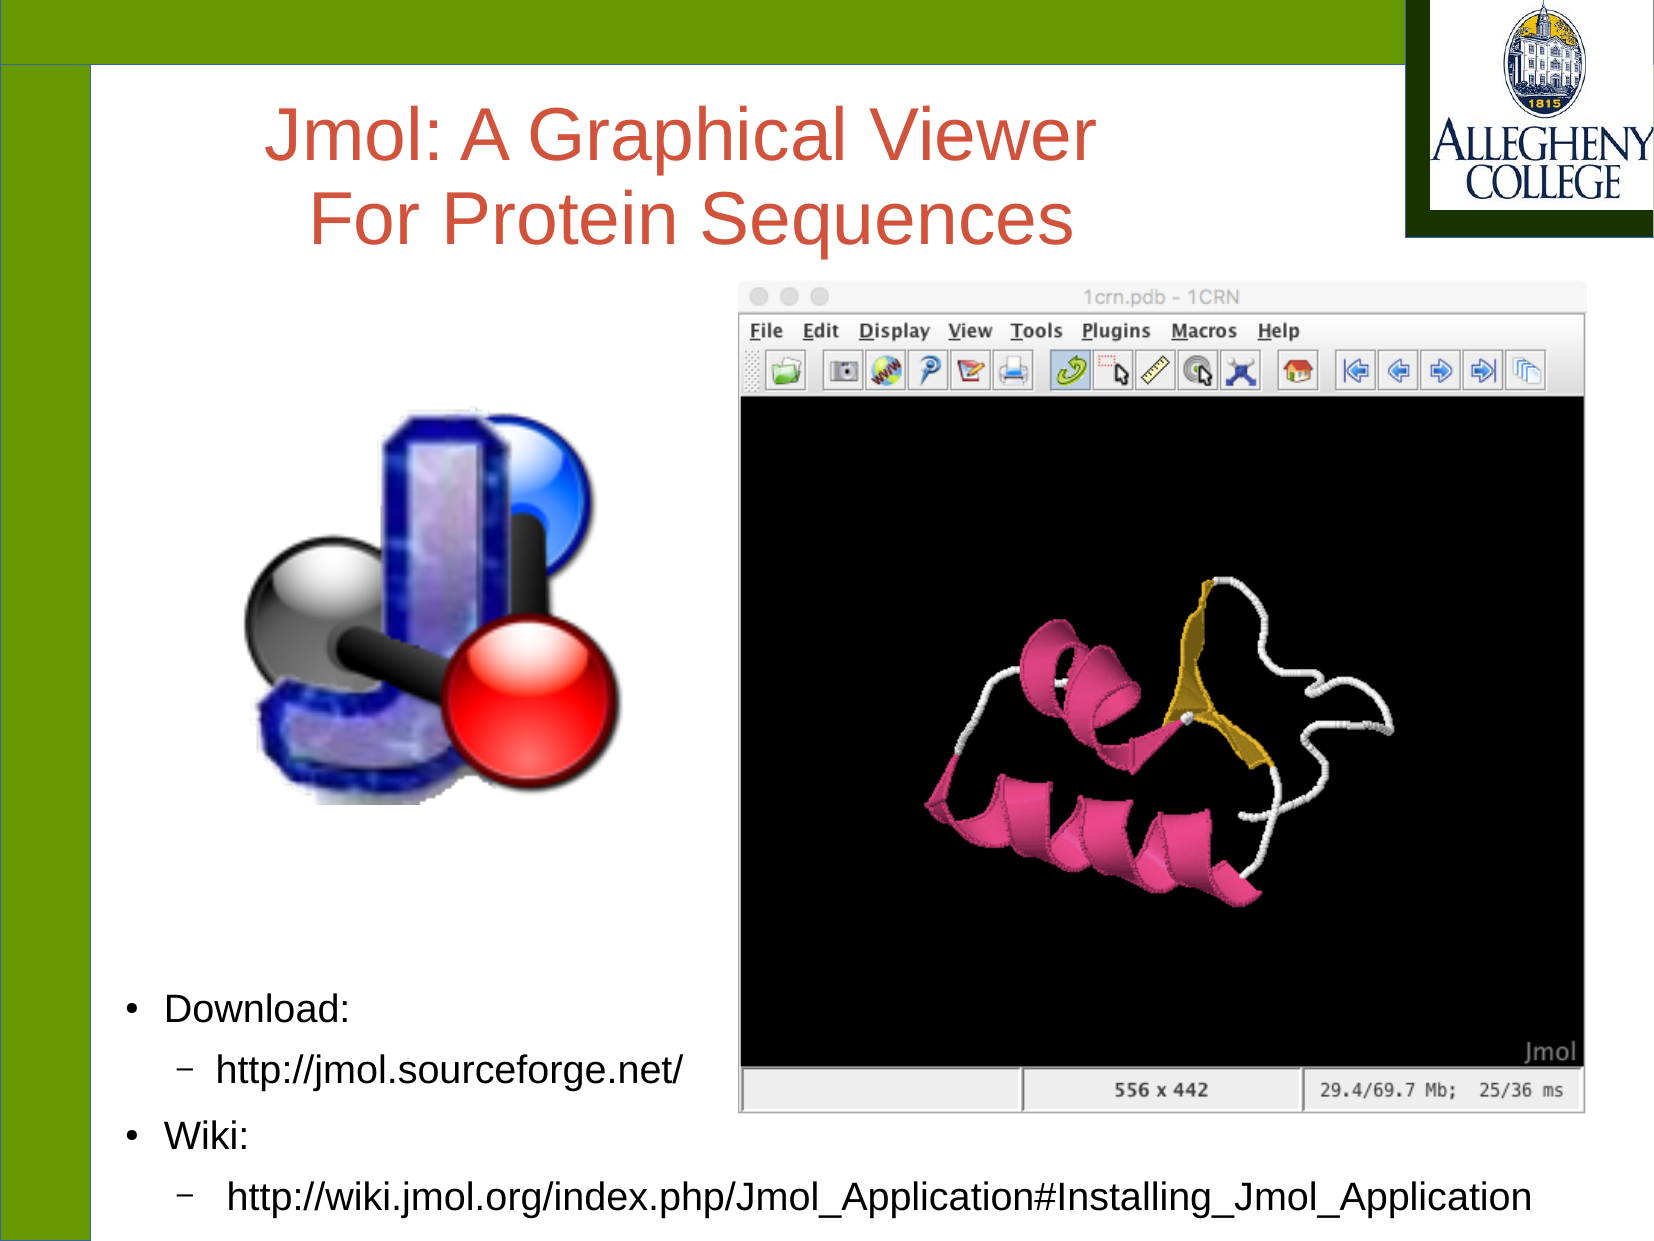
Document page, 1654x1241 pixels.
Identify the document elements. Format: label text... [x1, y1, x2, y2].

text_box [0, 0, 1654, 1241]
picture [738, 280, 1587, 1115]
list Download: http://jmol.sourceforge.net/ Wiki: http://wiki.jmol.org/index.php/Jmol_Application#Installing_Jmol_Application [112, 987, 1601, 1223]
title Jmol: A Graphical Viewer For Protein Sequences [123, 73, 1261, 281]
picture [230, 399, 636, 805]
picture [1430, 0, 1654, 210]
